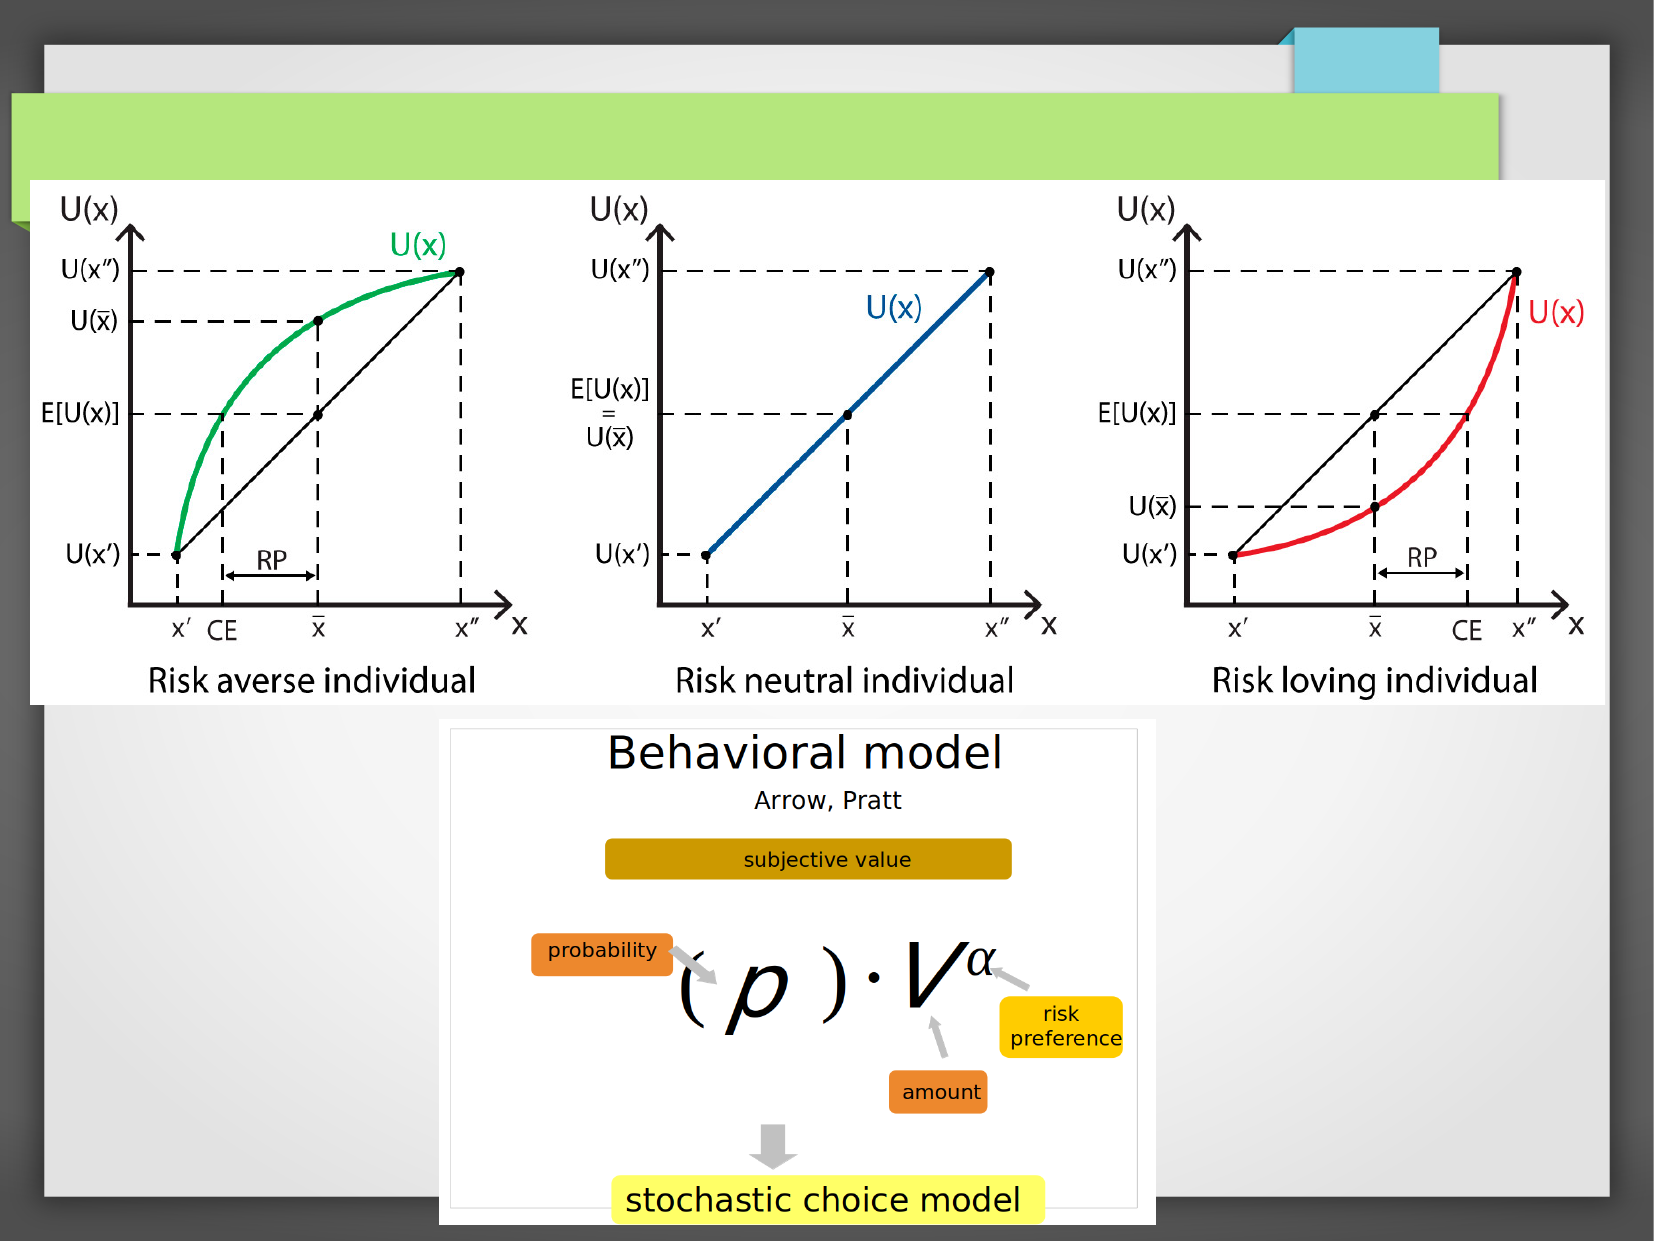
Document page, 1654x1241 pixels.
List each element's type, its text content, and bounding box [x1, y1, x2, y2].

list Risky decisions aren’t random. [82, 705, 1571, 1015]
picture [0, 0, 1654, 1241]
